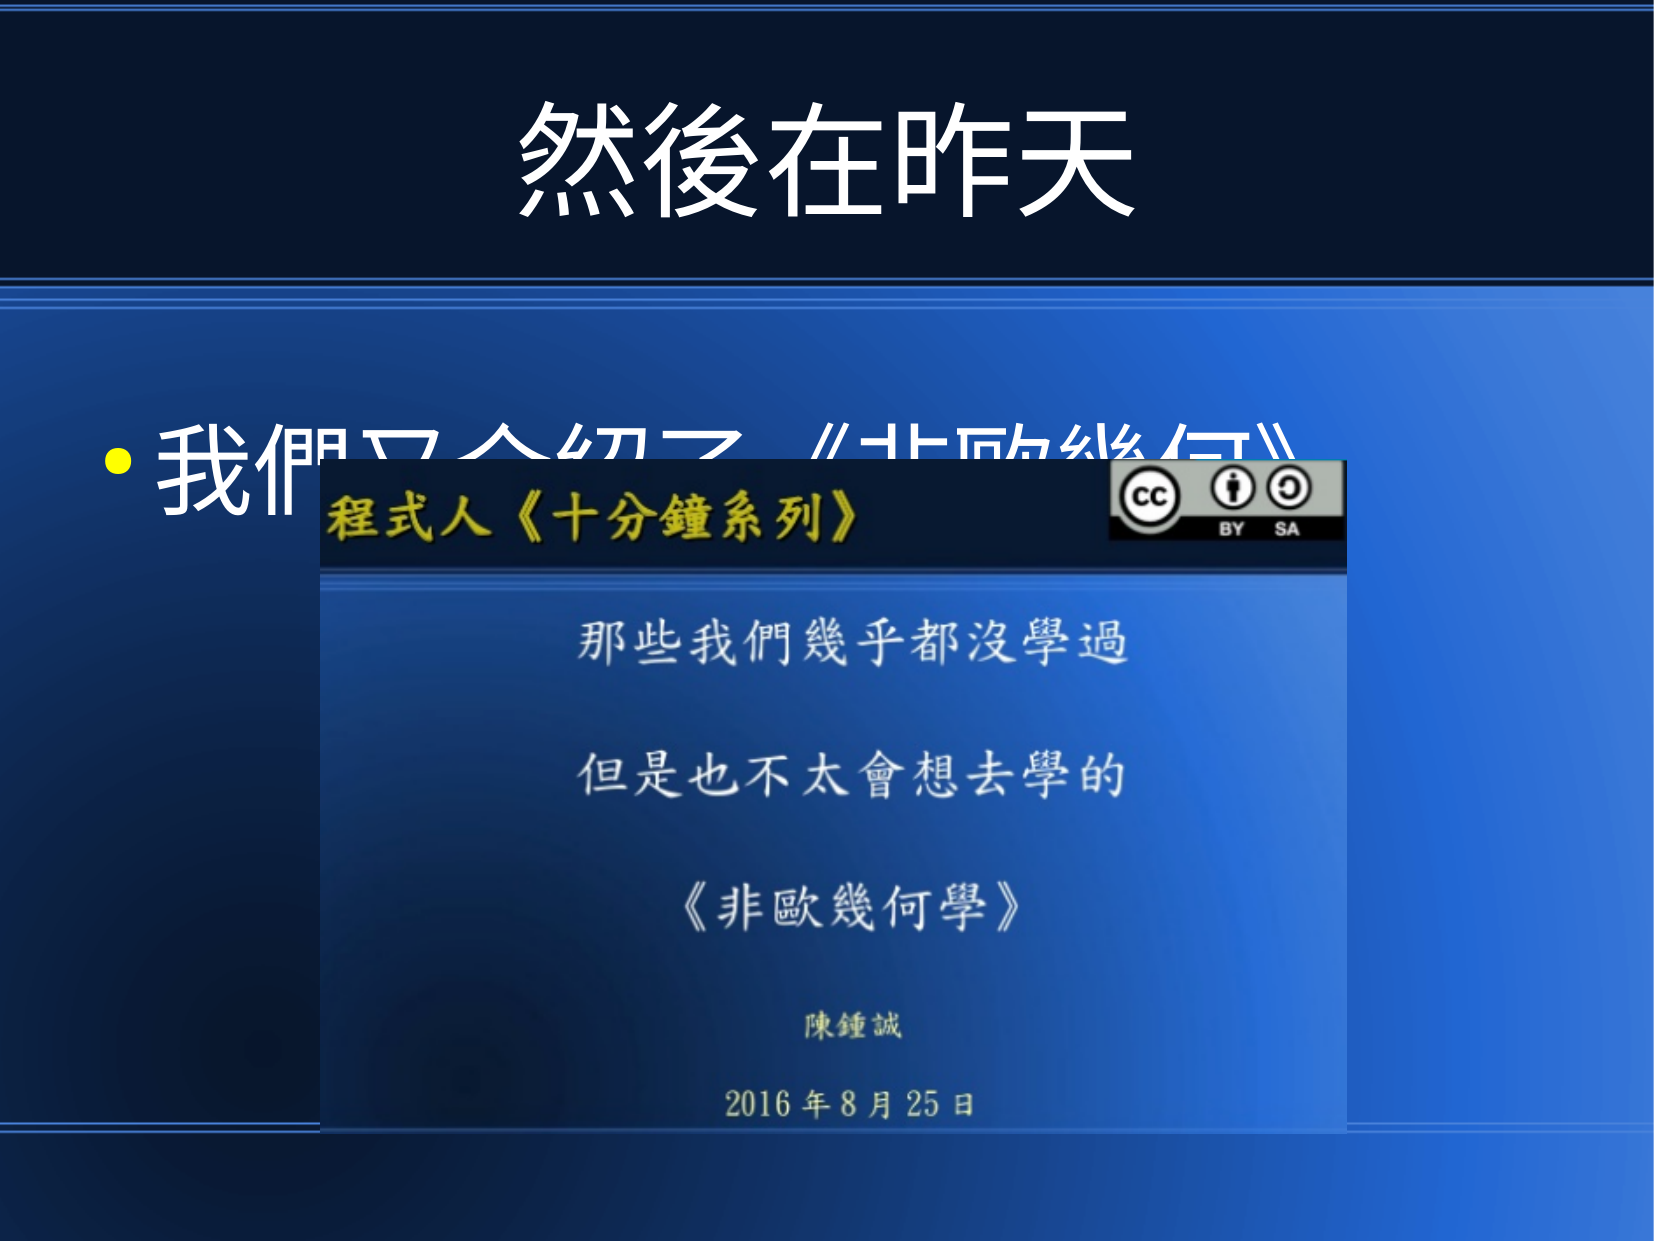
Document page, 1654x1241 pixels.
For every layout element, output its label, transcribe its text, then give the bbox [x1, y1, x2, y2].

picture [320, 459, 1347, 1134]
picture [0, 0, 1654, 1241]
title 然後在昨天 [82, 49, 1571, 257]
list 我們又介紹了《非歐幾何》 [82, 318, 1571, 1241]
